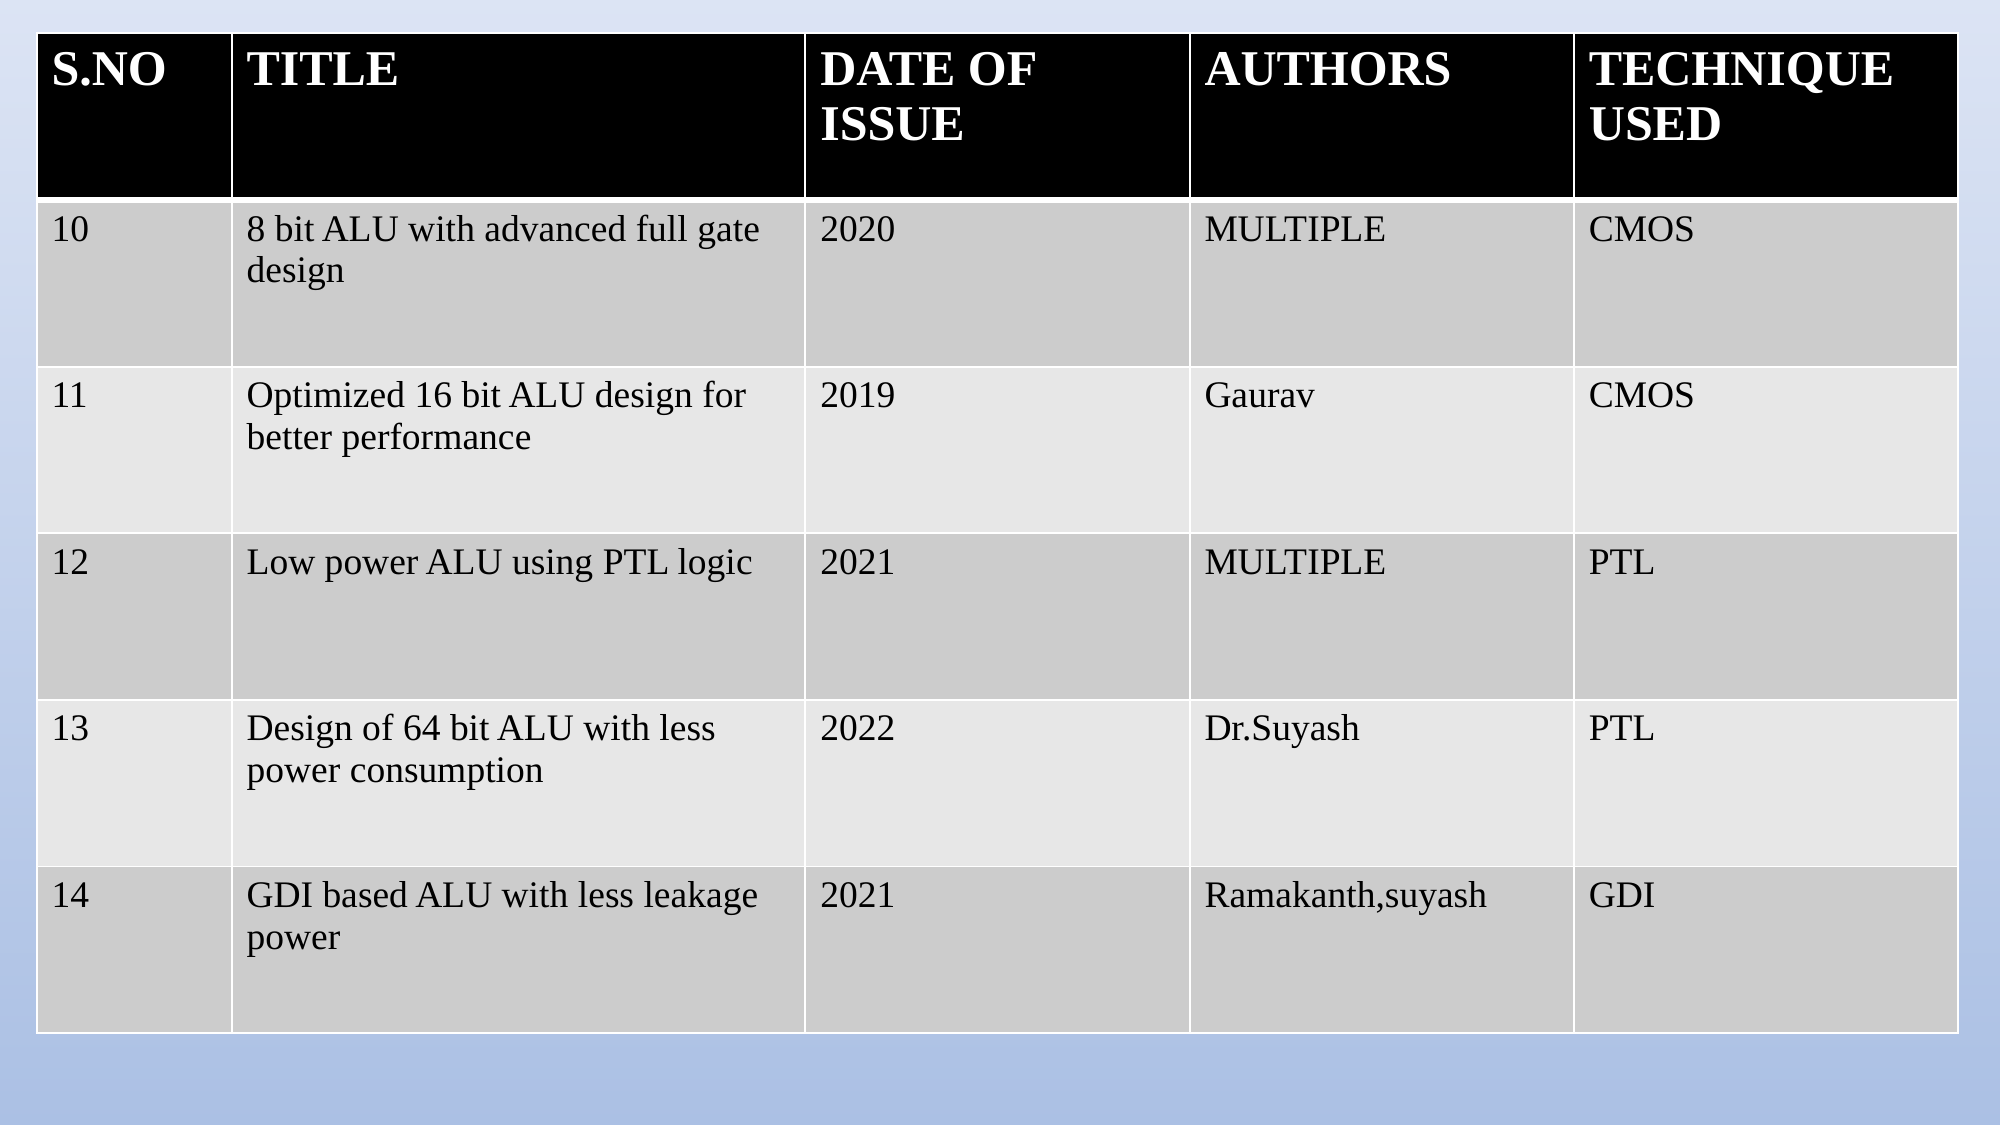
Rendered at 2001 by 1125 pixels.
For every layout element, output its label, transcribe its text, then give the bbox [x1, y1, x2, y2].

table_cell 8 bit ALU with advanced full gate design [233, 203, 804, 366]
table_cell 13 [38, 701, 231, 866]
table_cell CMOS [1575, 368, 1957, 532]
table_header TECHNIQUE USED [1575, 34, 1957, 197]
table_cell Ramakanth,suyash [1191, 867, 1573, 1032]
table_cell MULTIPLE [1191, 534, 1573, 699]
table_cell Gaurav [1191, 368, 1573, 532]
table_header AUTHORS [1191, 34, 1573, 197]
table_cell MULTIPLE [1191, 203, 1573, 366]
table_cell 10 [38, 203, 231, 366]
table_header S.NO [38, 34, 231, 197]
table_cell GDI based ALU with less leakage power [233, 867, 804, 1032]
table_cell 2021 [806, 534, 1189, 699]
table_cell 2020 [806, 203, 1189, 366]
table_cell Low power ALU using PTL logic [233, 534, 804, 699]
table_header TITLE [233, 34, 804, 197]
table_cell PTL [1575, 534, 1957, 699]
table_cell 2021 [806, 867, 1189, 1032]
table_cell 2019 [806, 368, 1189, 532]
table_cell Design of 64 bit ALU with less power consumption [233, 701, 804, 866]
table_header DATE OF ISSUE [806, 34, 1189, 197]
table_cell PTL [1575, 701, 1957, 866]
table_cell Optimized 16 bit ALU design for better performance [233, 368, 804, 532]
table_cell 2022 [806, 701, 1189, 866]
table_cell 14 [38, 867, 231, 1032]
table_cell GDI [1575, 867, 1957, 1032]
table_cell CMOS [1575, 203, 1957, 366]
table_cell 11 [38, 368, 231, 532]
table_cell Dr.Suyash [1191, 701, 1573, 866]
table_cell 12 [38, 534, 231, 699]
